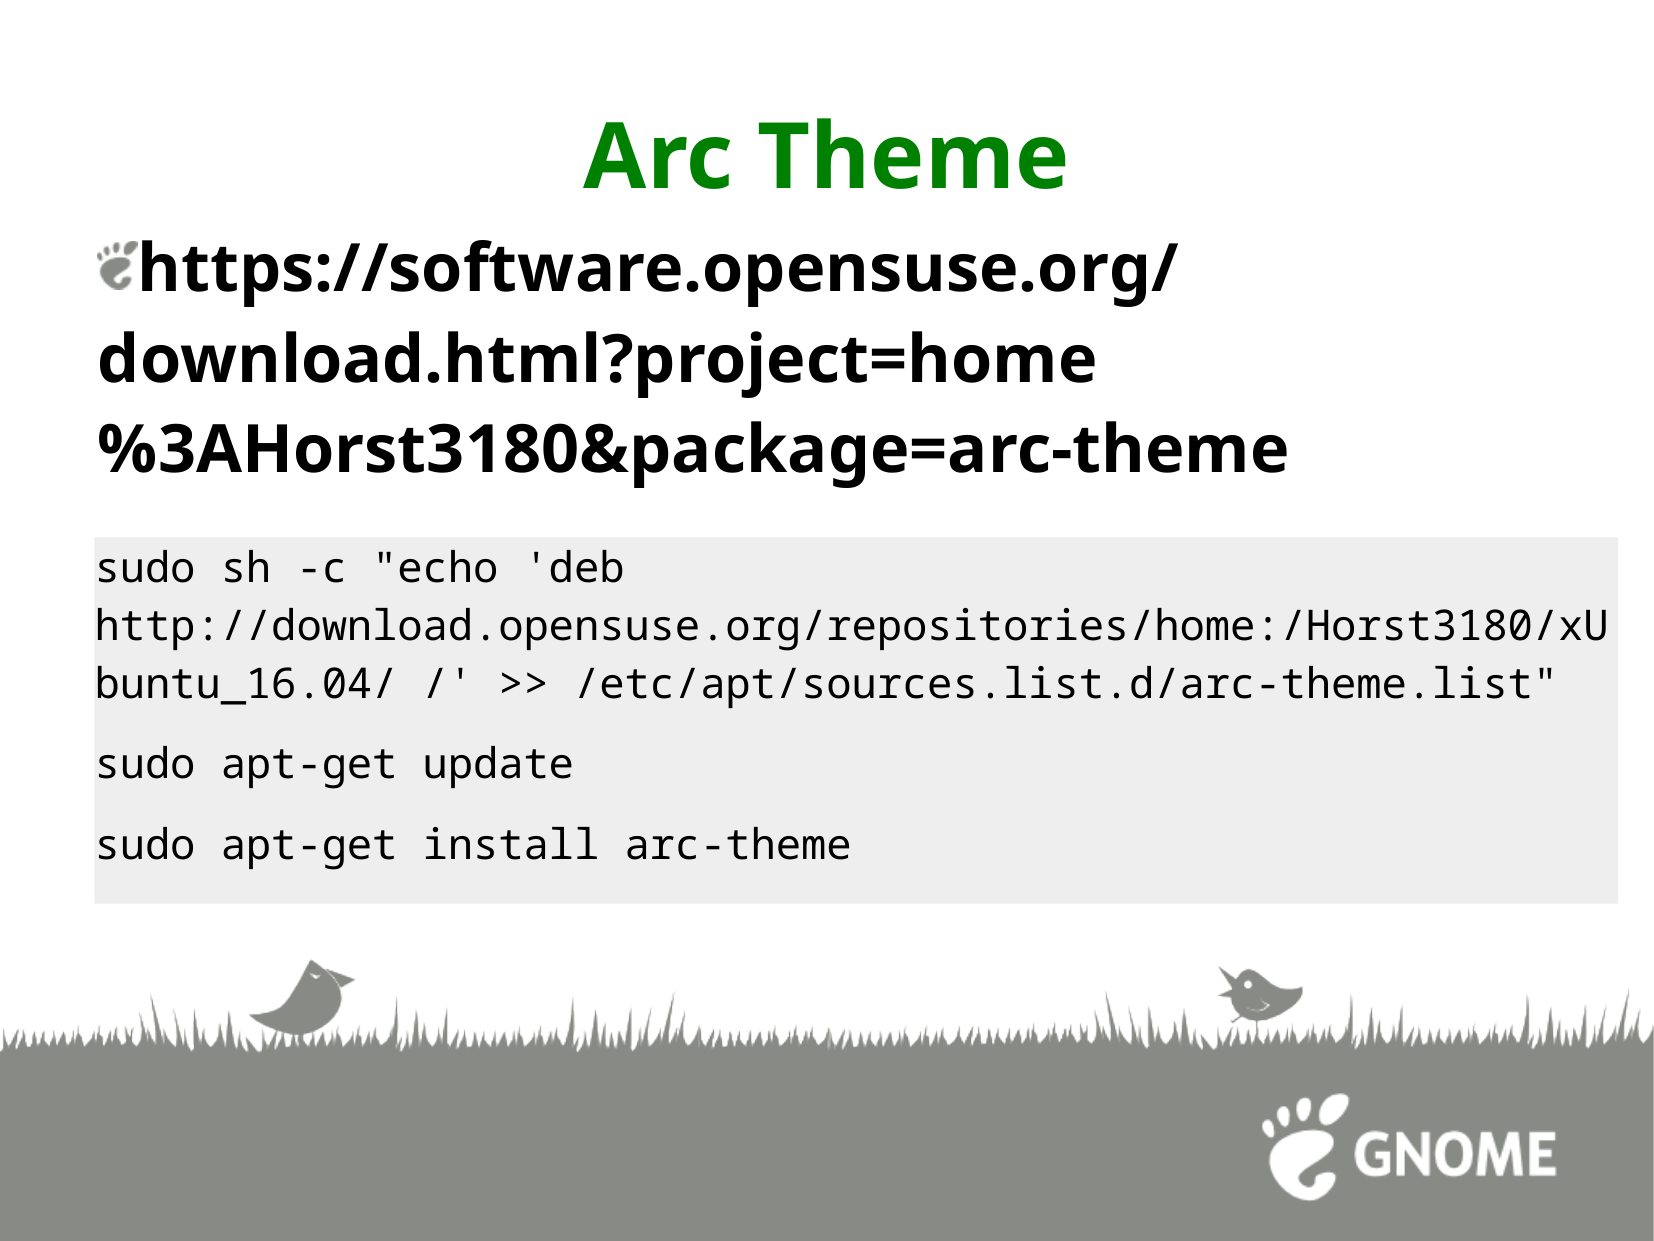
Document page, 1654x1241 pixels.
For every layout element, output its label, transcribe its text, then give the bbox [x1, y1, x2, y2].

title Arc Theme [82, 49, 1571, 257]
list sudo sh -c "echo 'deb http://download.opensuse.org/repositories/home:/Horst3180/xUbuntu_16.04/ /' >> /etc/apt/sources.list.d/arc-theme.list" sudo apt-get update sudo apt-get install arc-theme [94, 537, 1619, 904]
text_box https://software.opensuse.org/download.html?project=home%3AHorst3180&package=arc-theme [83, 212, 1571, 854]
picture [0, 0, 1654, 1241]
